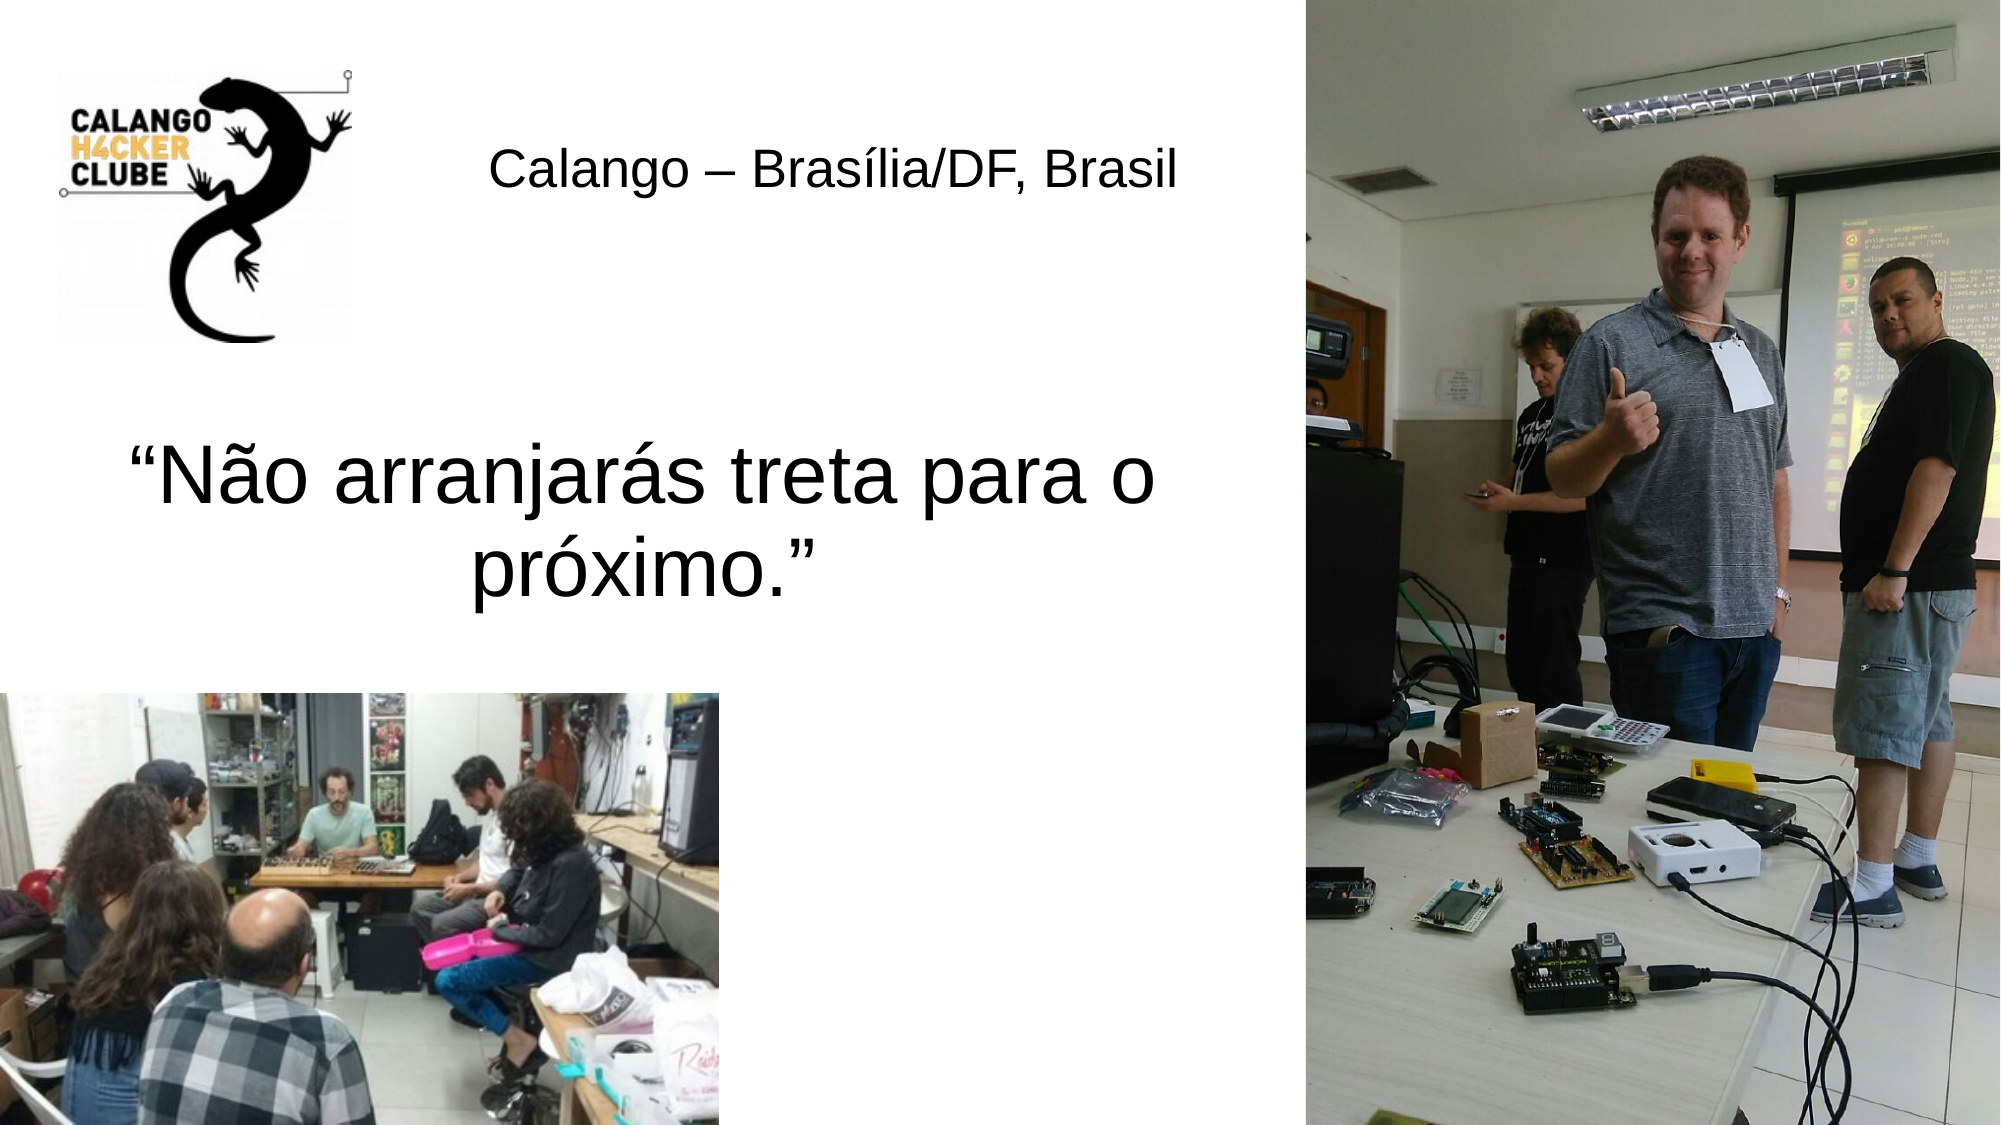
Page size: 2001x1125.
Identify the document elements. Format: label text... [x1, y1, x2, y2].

picture [0, 693, 719, 1125]
picture [59, 70, 352, 343]
text_box “Não arranjarás treta para o próximo.” [5, 420, 1281, 703]
text_box Calango – Brasília/DF, Brasil [473, 130, 1195, 207]
picture [1305, 0, 2001, 1125]
